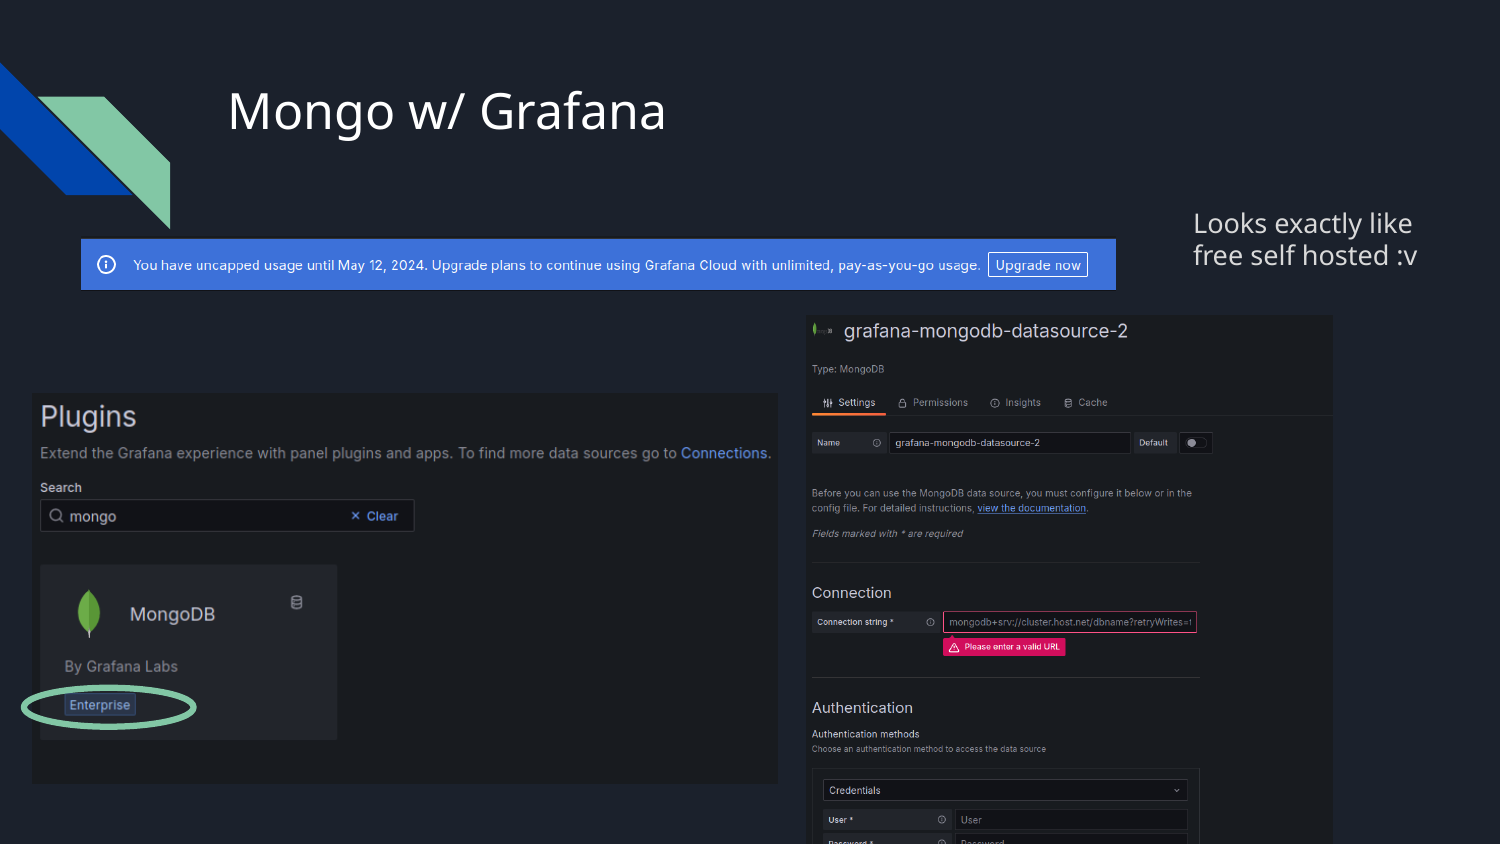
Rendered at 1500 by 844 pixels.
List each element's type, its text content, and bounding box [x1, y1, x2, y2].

picture [32, 393, 778, 784]
picture [81, 236, 1116, 291]
picture [32, 691, 190, 723]
title Mongo w/ Grafana [212, 64, 1368, 215]
picture [806, 315, 1333, 844]
text_box Looks exactly like free self hosted :v [1178, 191, 1444, 298]
